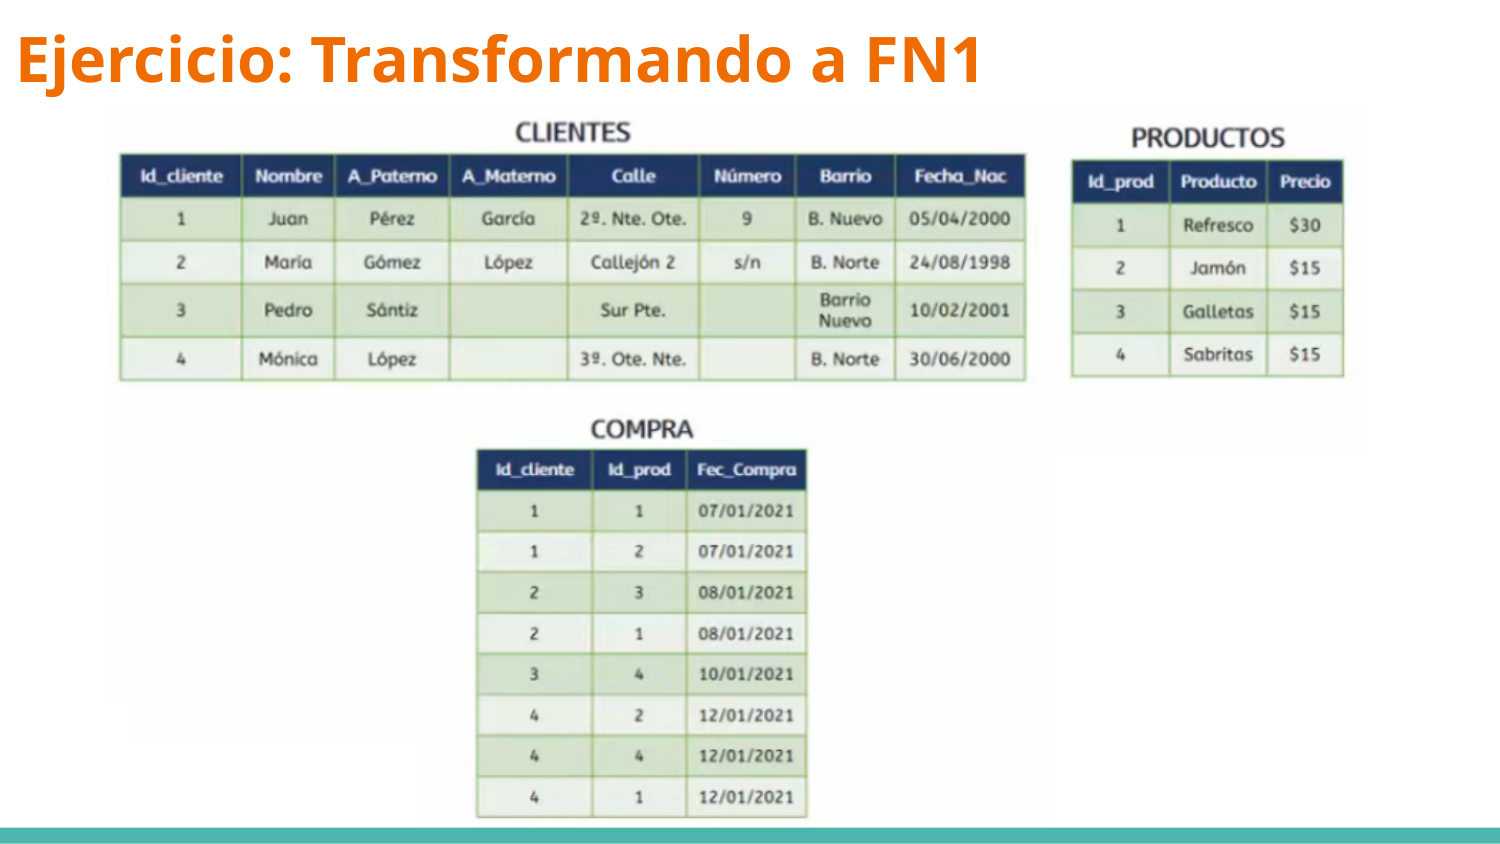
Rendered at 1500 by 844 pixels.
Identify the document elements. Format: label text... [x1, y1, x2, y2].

title Ejercicio: Transformando a FN1 [0, 0, 1398, 116]
picture [106, 105, 1363, 827]
